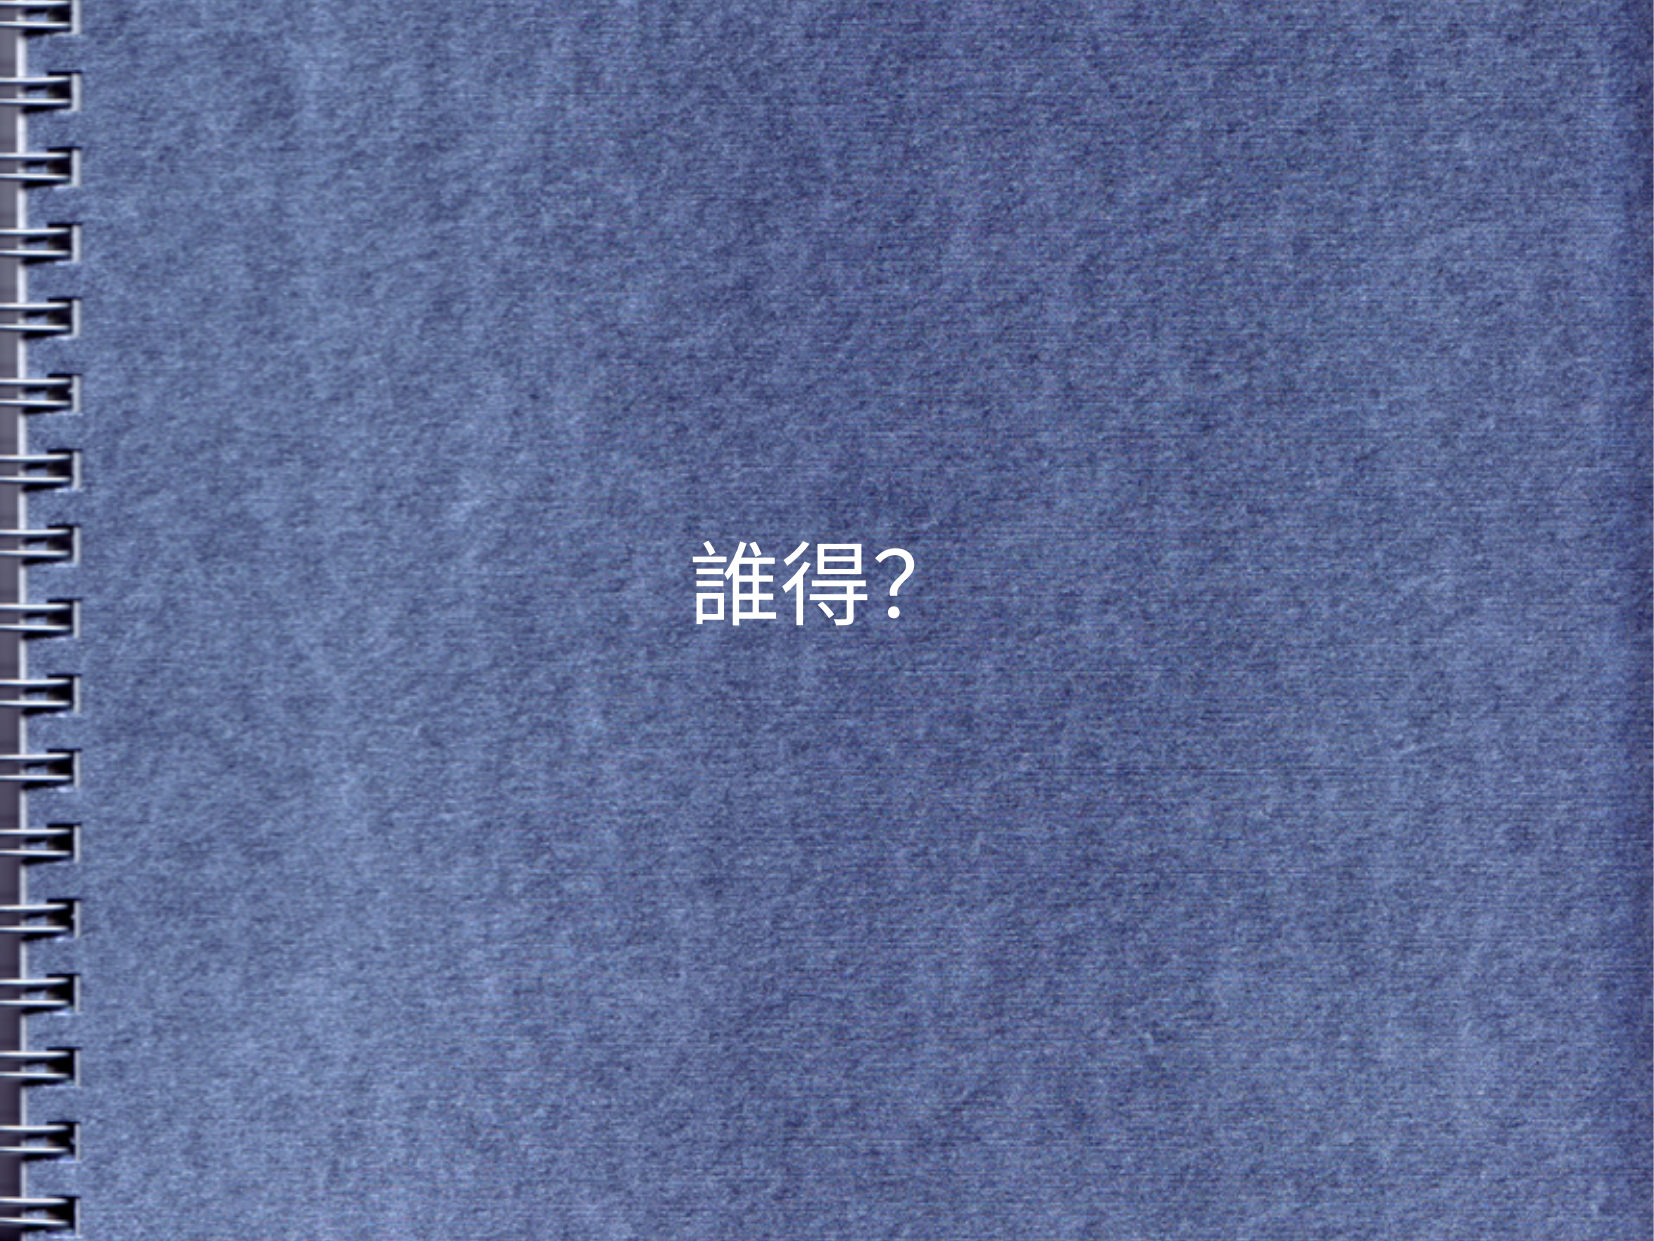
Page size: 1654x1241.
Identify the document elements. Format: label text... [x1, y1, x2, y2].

picture [0, 0, 1654, 1241]
subtitle 誰得？ [82, 49, 1571, 1109]
